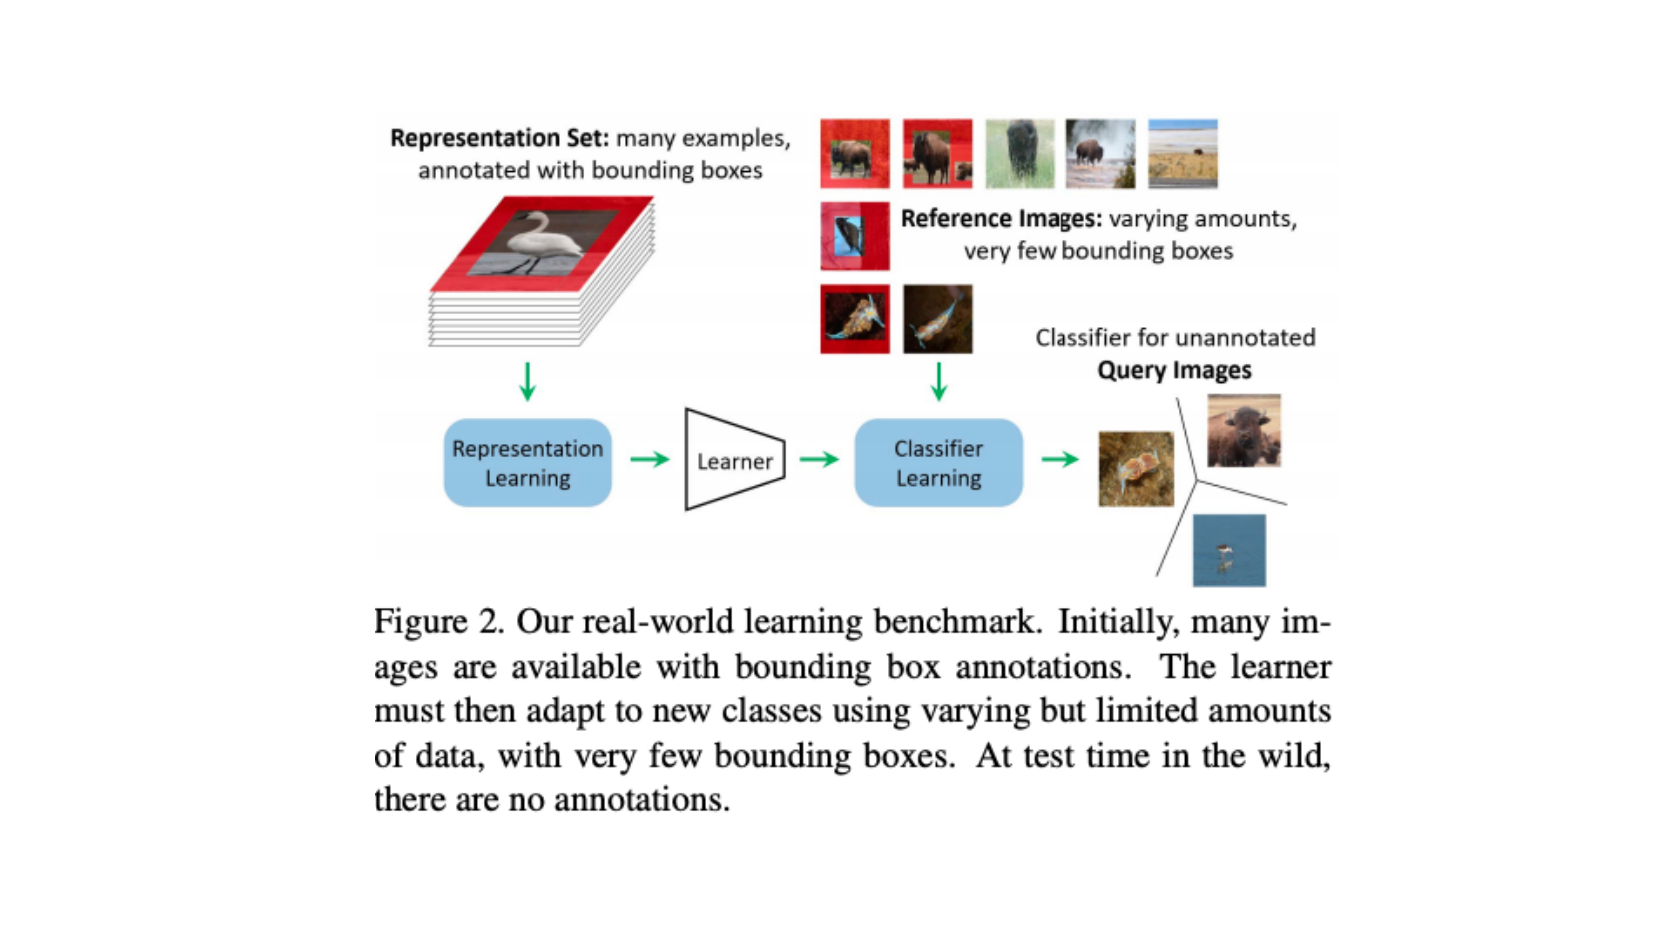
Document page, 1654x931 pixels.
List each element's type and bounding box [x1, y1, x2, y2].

picture [375, 110, 1347, 826]
